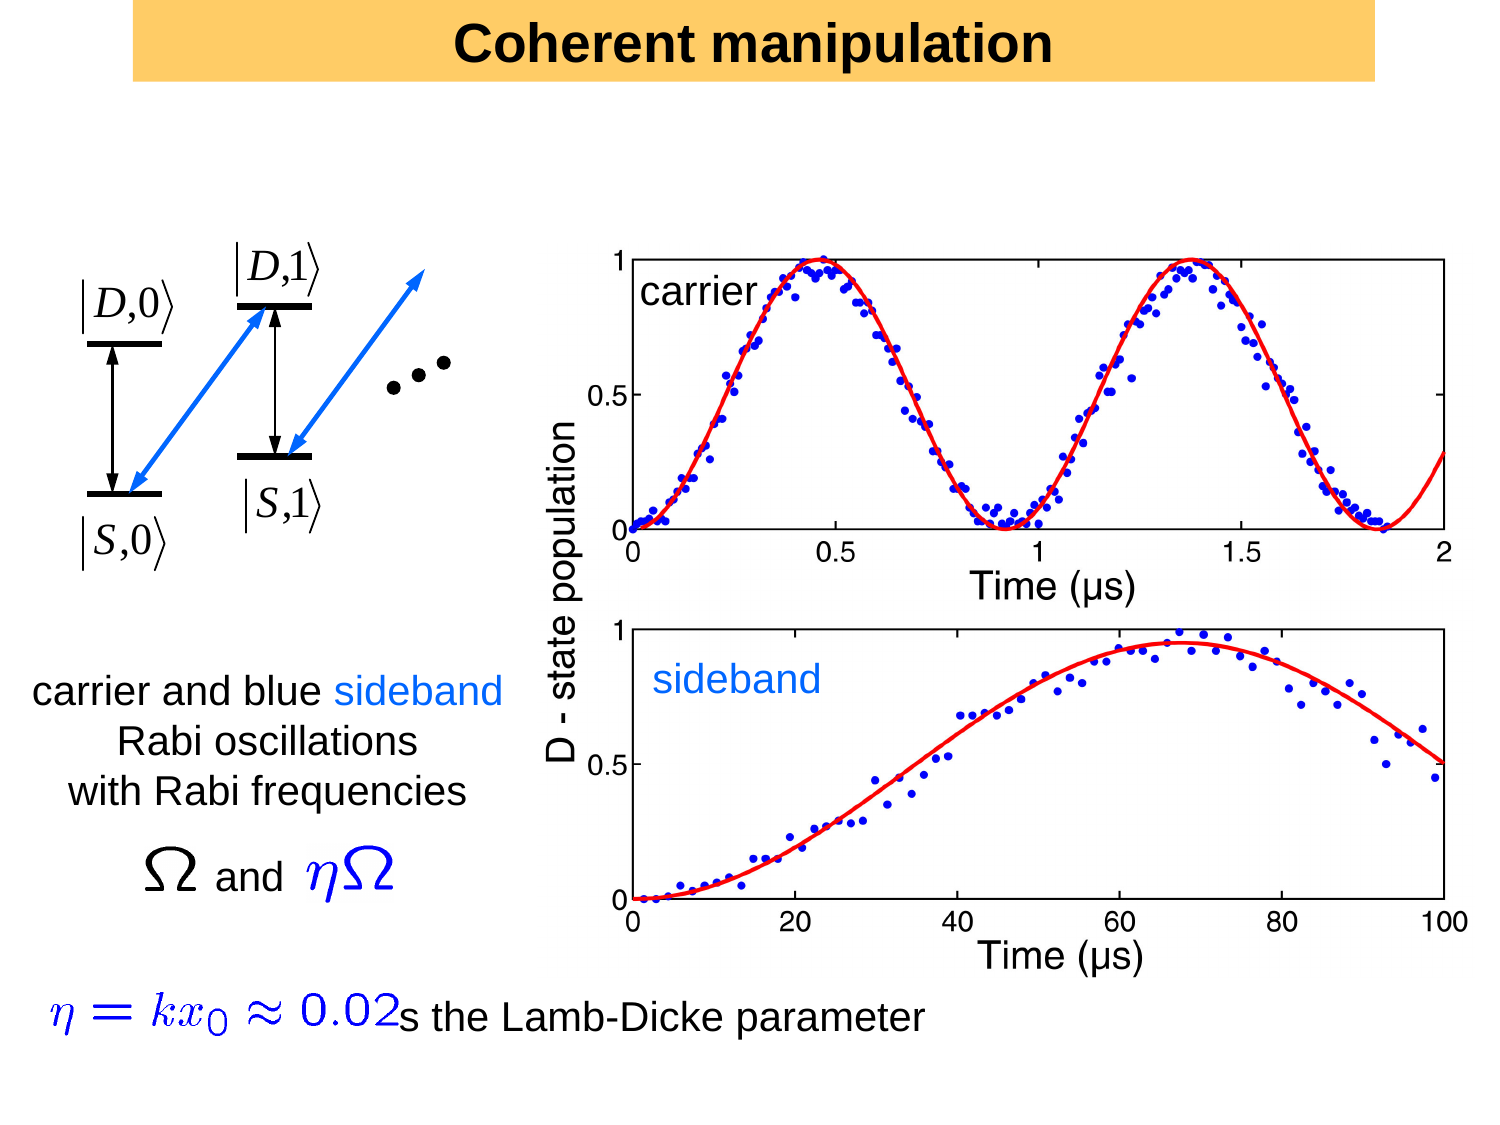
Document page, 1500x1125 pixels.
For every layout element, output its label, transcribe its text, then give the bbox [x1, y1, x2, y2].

text_box carrier and blue sideband Rabi oscillations with Rabi frequencies [17, 656, 519, 822]
picture [306, 843, 394, 903]
chart [74, 269, 183, 344]
text_box [412, 368, 426, 382]
text_box and [200, 841, 300, 908]
picture [144, 846, 196, 894]
text_box carrier [624, 256, 774, 322]
text_box Coherent manipulation [132, 0, 1375, 82]
text_box sideband [637, 643, 837, 710]
picture [48, 992, 399, 1038]
chart [74, 506, 175, 581]
text_box  is the Lamb-Dicke parameter [307, 968, 942, 1051]
text_box [437, 356, 451, 369]
picture [537, 243, 1475, 978]
chart [228, 232, 329, 307]
chart [237, 468, 331, 544]
text_box [387, 381, 400, 395]
